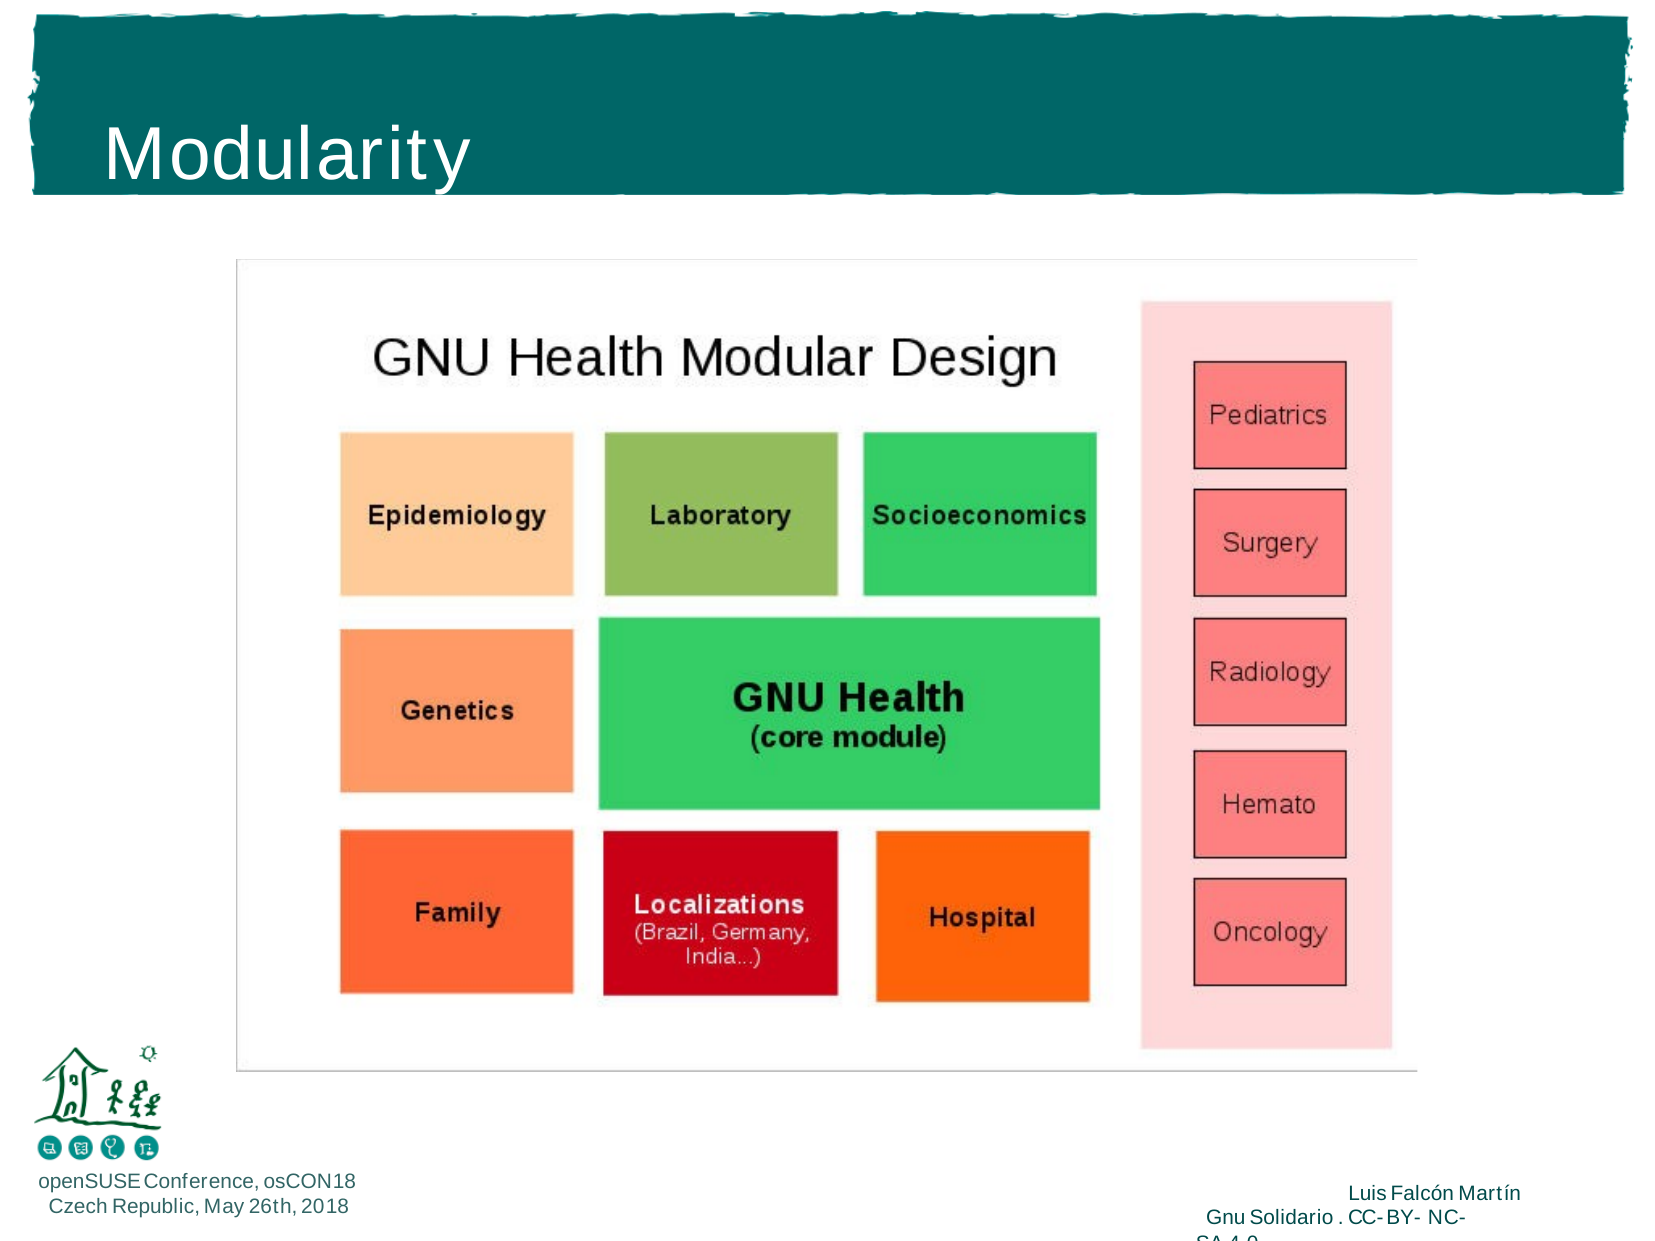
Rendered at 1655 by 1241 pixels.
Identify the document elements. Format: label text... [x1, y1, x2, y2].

title Modularity [48, 74, 1607, 179]
text_box LuisFalcónMartín GnuSolidario.CC-BY-NC-SA4.0 [1193, 1179, 1531, 1230]
text_box openSUSEConference,osCON18 CzechRepublic,May26th,2018 [36, 1167, 361, 1218]
text_box [236, 259, 1417, 1071]
